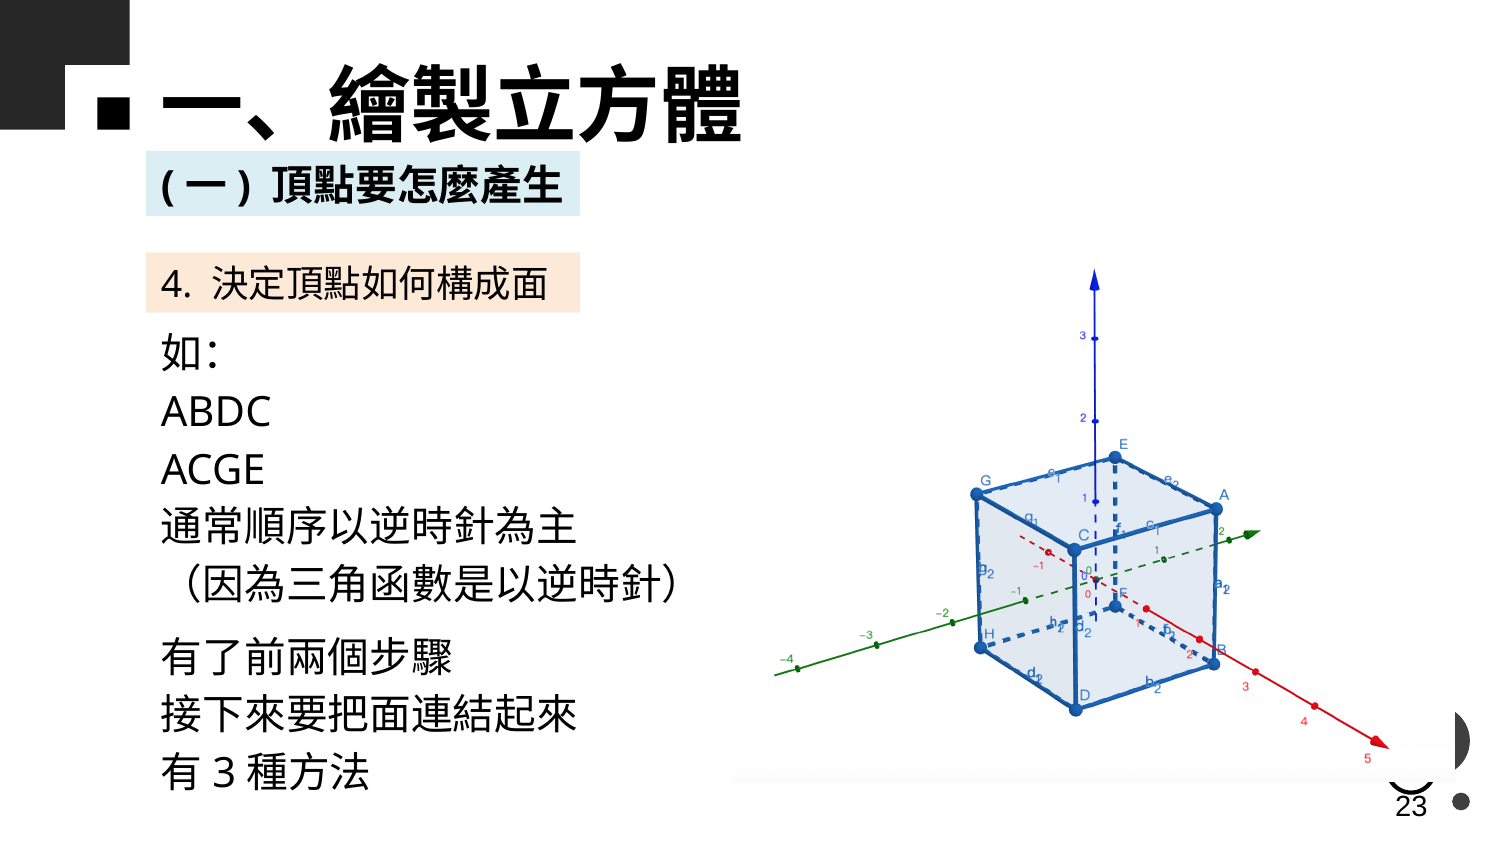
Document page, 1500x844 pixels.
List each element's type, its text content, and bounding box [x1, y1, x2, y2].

text_box [97, 97, 130, 130]
picture [732, 258, 1455, 783]
text_box [1452, 792, 1470, 811]
text_box 如： ABDC ACGE 通常順序以逆時針為主 （因為三角函數是以逆時針） [145, 319, 732, 521]
text_box 4. 決定頂點如何構成面 [145, 252, 580, 313]
slide_number <number> [1092, 783, 1443, 827]
text_box [0, 0, 130, 130]
title 一、繪製立方體 [145, 32, 1105, 173]
text_box 有了前兩個步驟 接下來要把面連結起來 有3種方法 [145, 623, 753, 824]
text_box [1455, 711, 1470, 770]
text_box (一) 頂點要怎麼產生 [145, 150, 580, 217]
